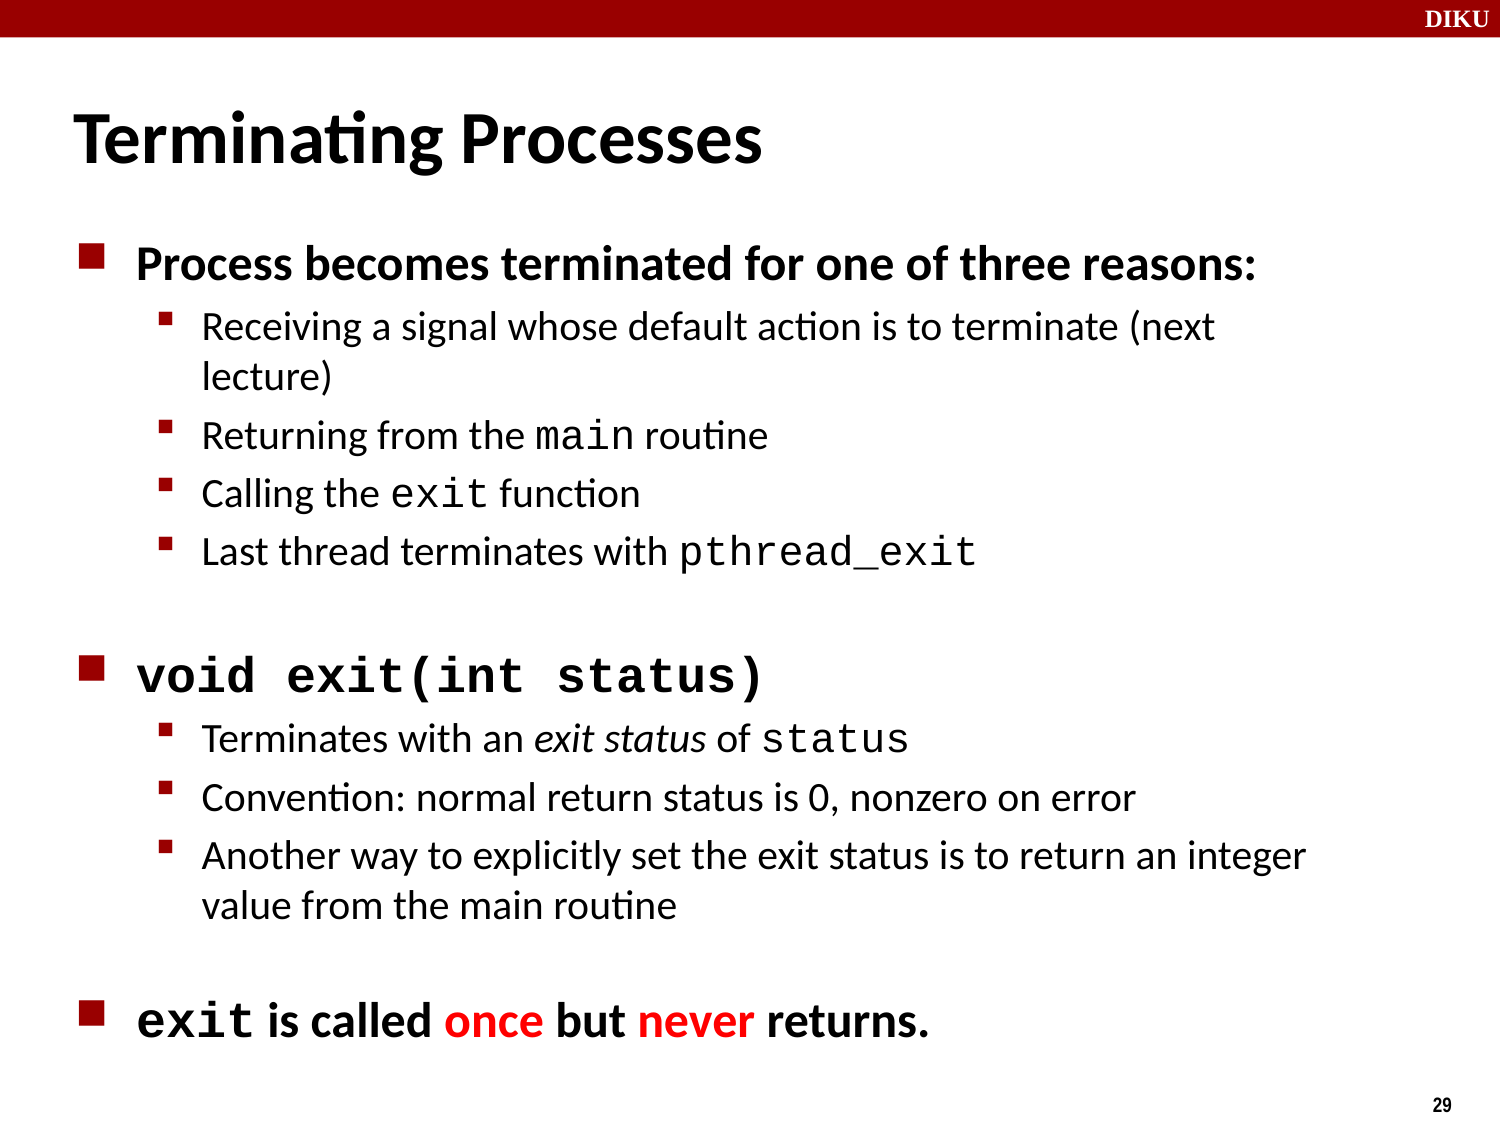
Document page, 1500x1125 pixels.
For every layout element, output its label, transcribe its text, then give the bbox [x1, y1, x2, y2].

text_box Terminating Processes [58, 71, 1304, 197]
text_box Process becomes terminated for one of three reasons: Receiving a signal whose default action is to terminate (next lecture) Returning from the main routine Calling the exit function Last thread terminates with pthread_exit void exit(int status) Terminates with an exit status of status Convention: normal return status is 0, nonzero on error Another way to explicitly set the exit status is to return an integer value from the main routine exit is called once but never returns. [65, 223, 1361, 1059]
